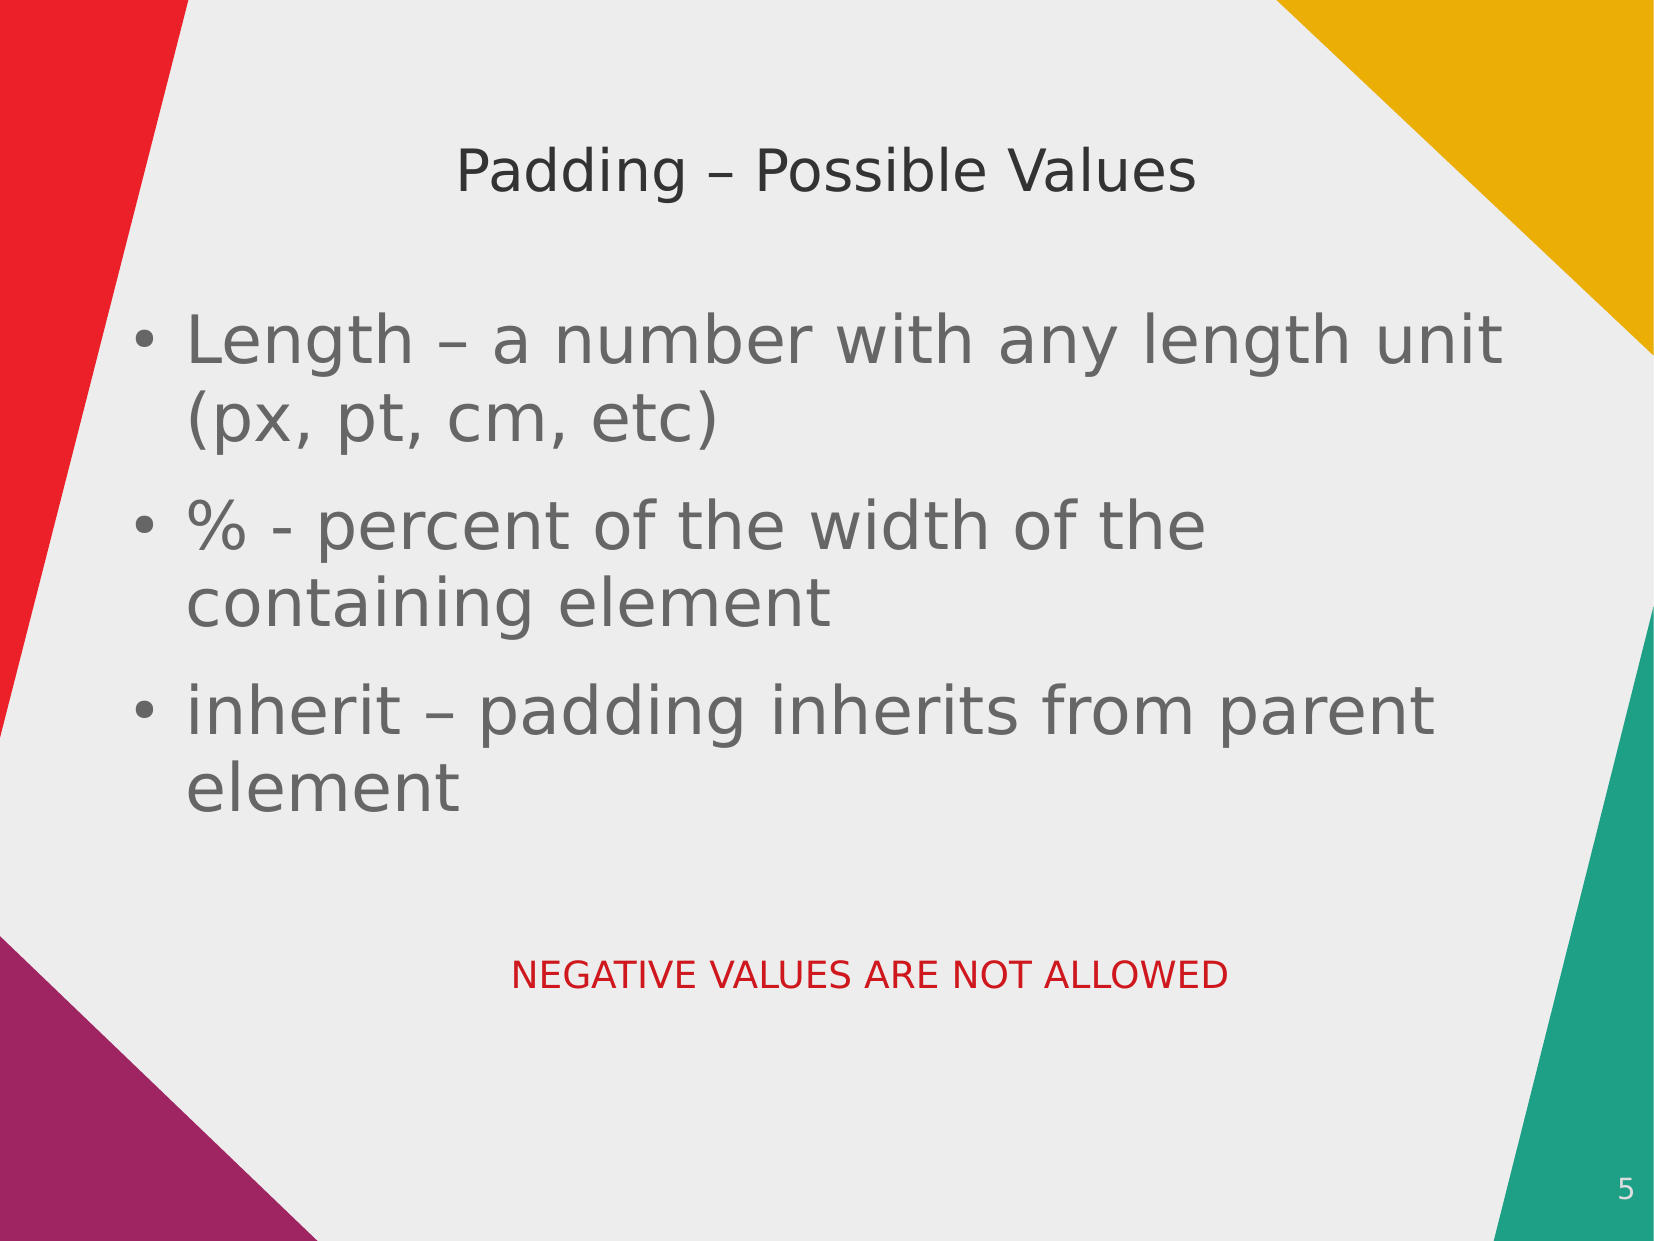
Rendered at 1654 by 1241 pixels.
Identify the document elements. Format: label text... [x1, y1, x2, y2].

title Padding – Possible Values [114, 73, 1539, 271]
list Length – a number with any length unit (px, pt, cm, etc) % - percent of the width of the containing element inherit – padding inherits from parent element [114, 302, 1539, 1033]
text_box NEGATIVE VALUES ARE NOT ALLOWED [495, 946, 1246, 1006]
